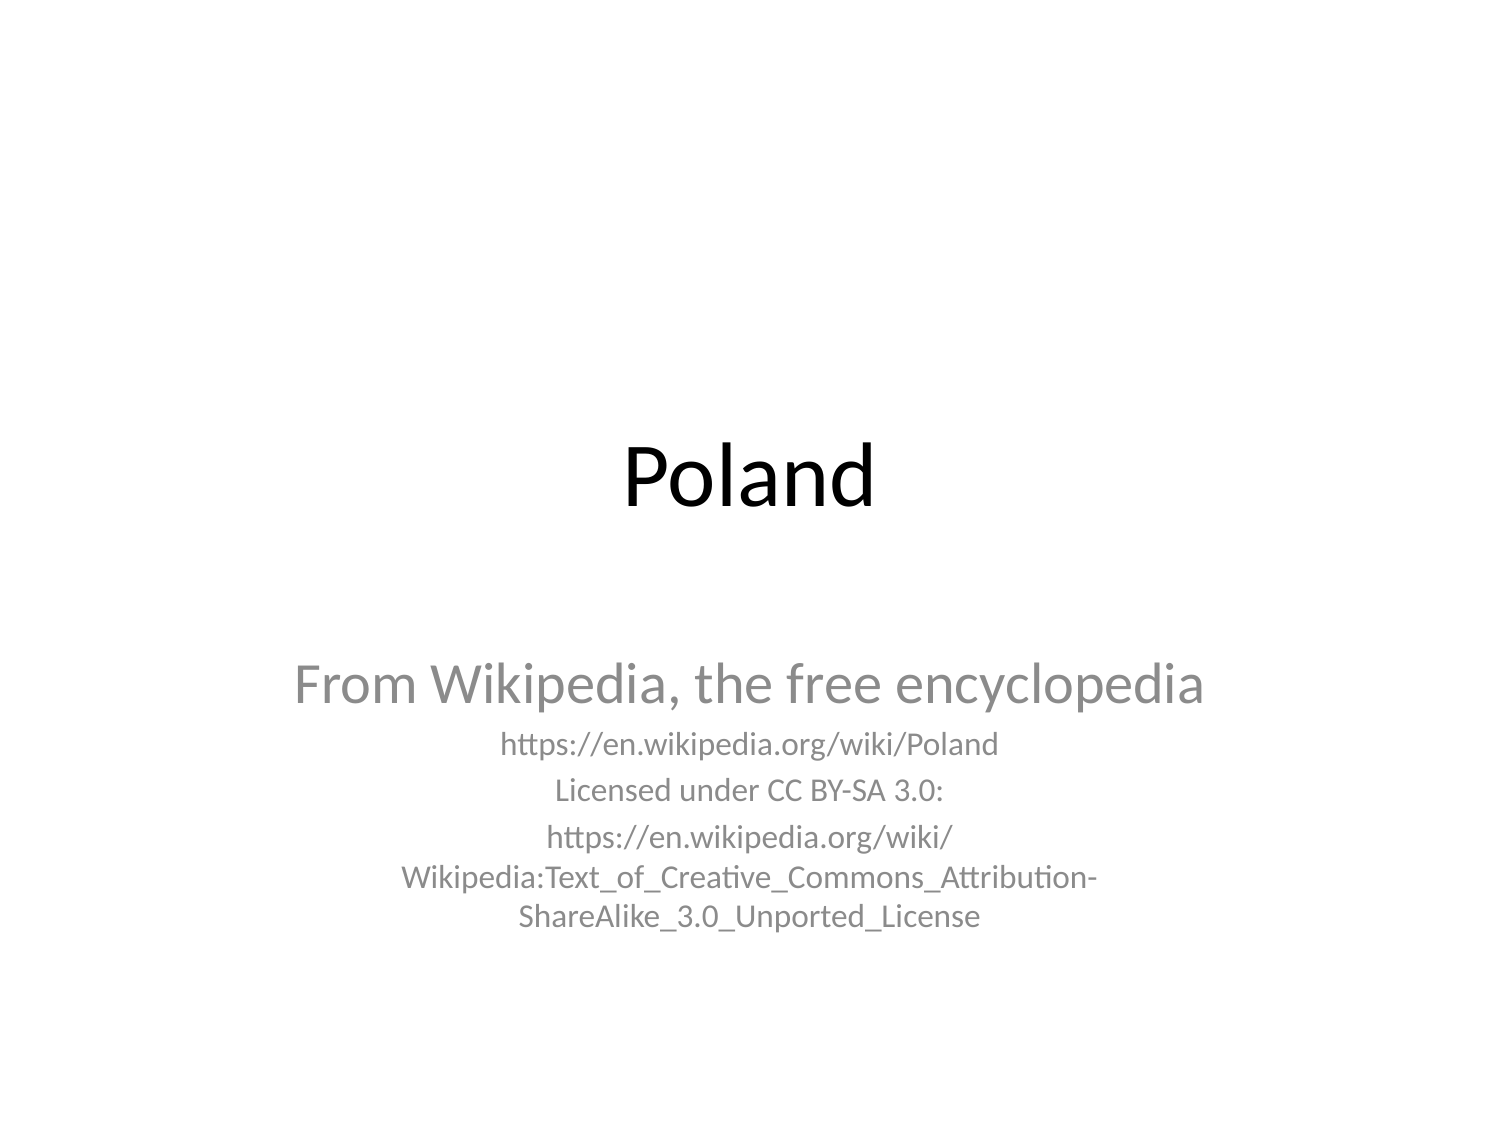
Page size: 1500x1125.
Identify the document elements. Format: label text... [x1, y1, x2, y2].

title Poland [112, 349, 1388, 591]
subtitle From Wikipedia, the free encyclopedia https://en.wikipedia.org/wiki/Poland Licensed under CC BY-SA 3.0: https://en.wikipedia.org/wiki/Wikipedia:Text_of_Creative_Commons_Attribution-ShareAlike_3.0_Unported_License [225, 637, 1275, 925]
